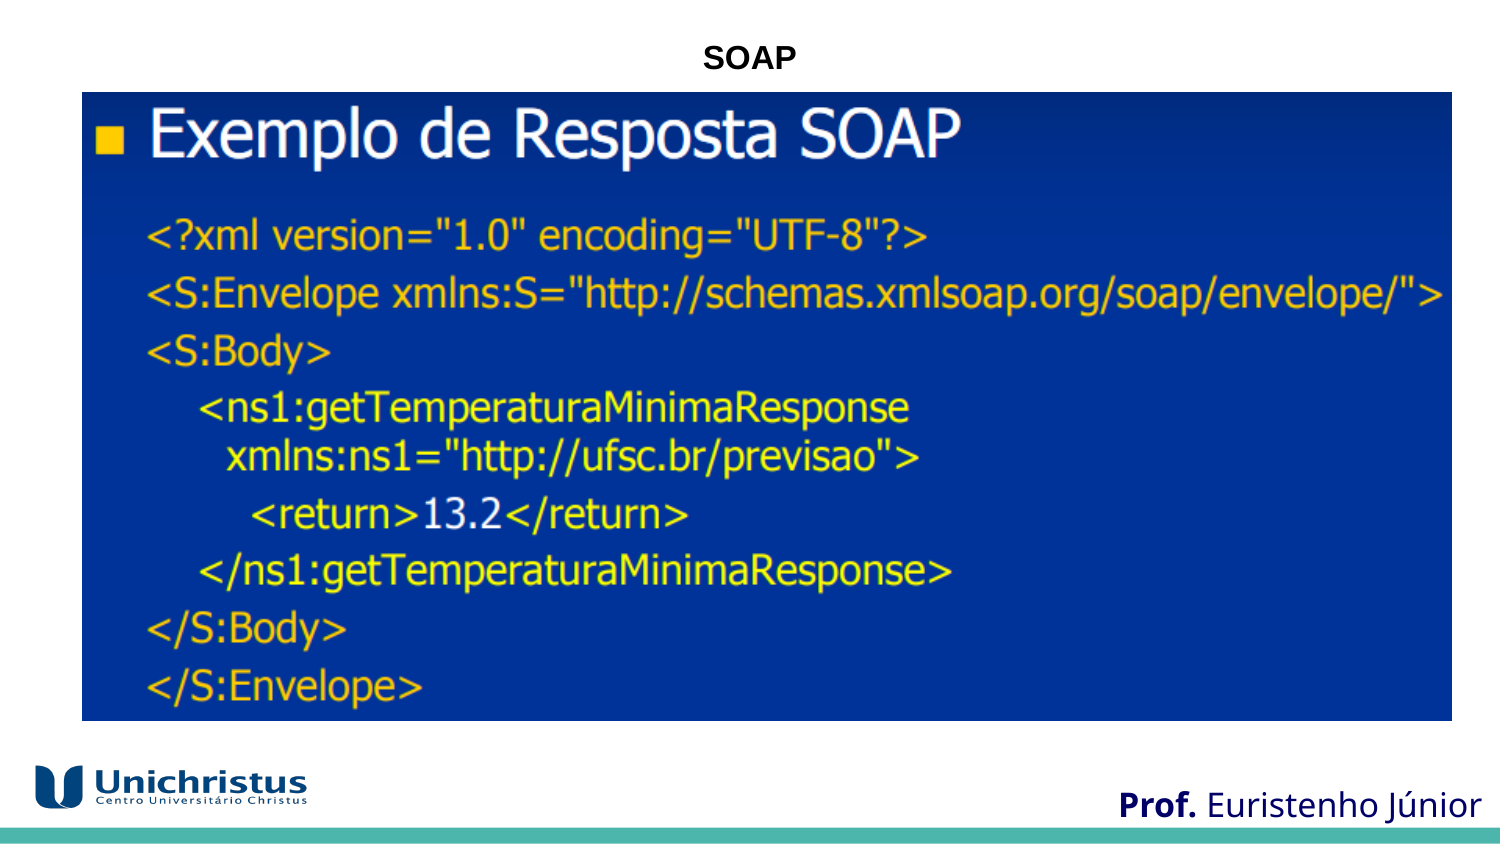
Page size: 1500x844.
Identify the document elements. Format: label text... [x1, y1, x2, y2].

picture [82, 92, 1452, 721]
picture [31, 763, 311, 810]
title SOAP [51, 20, 1449, 137]
text_box Prof. Euristenho Júnior [1103, 773, 1500, 829]
